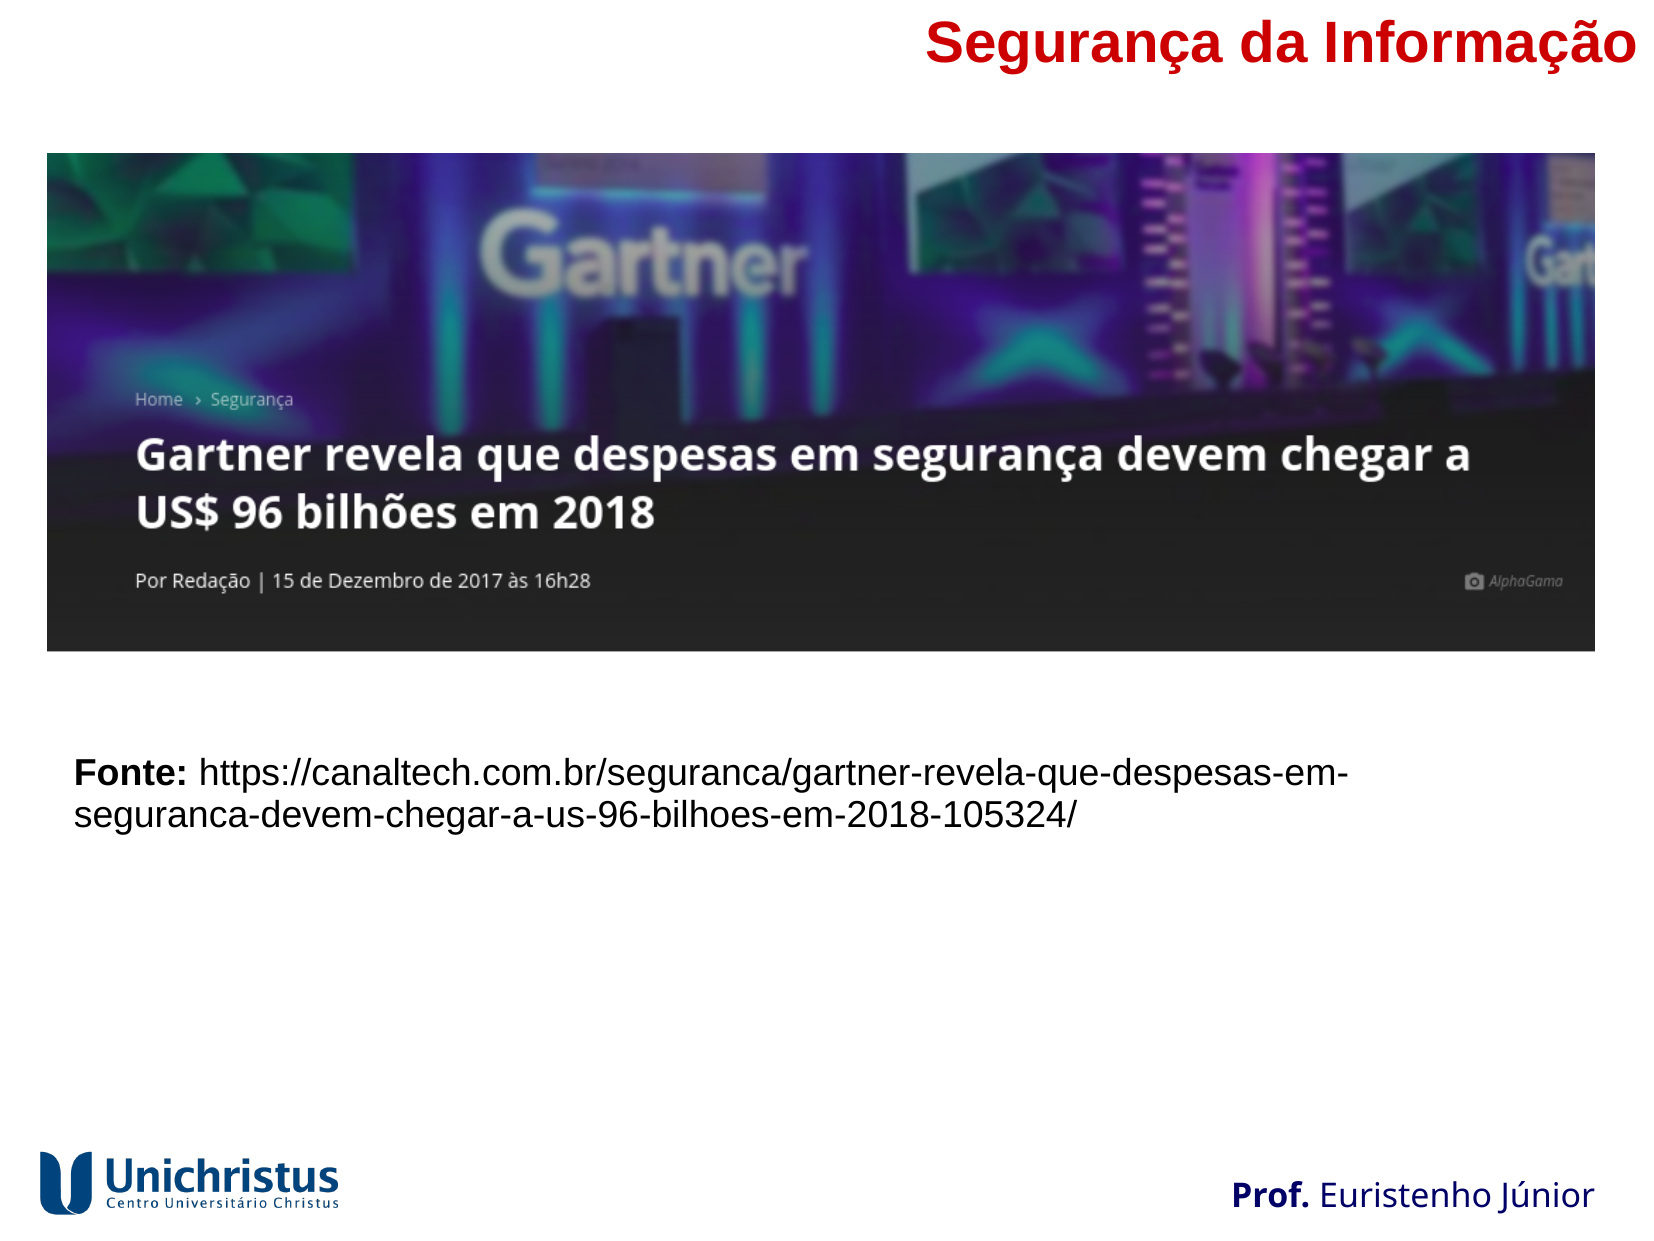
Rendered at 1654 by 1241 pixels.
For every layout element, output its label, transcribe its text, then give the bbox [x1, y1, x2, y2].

text_box Fonte: https://canaltech.com.br/seguranca/gartner-revela-que-despesas-em-seguranca-devem-chegar-a-us-96-bilhoes-em-2018-105324/ [59, 744, 1524, 843]
picture [35, 1148, 343, 1217]
picture [47, 153, 1595, 677]
text_box Prof. Euristenho Júnior [1216, 1163, 1654, 1224]
text_box Segurança da Informação [911, 2, 1654, 83]
